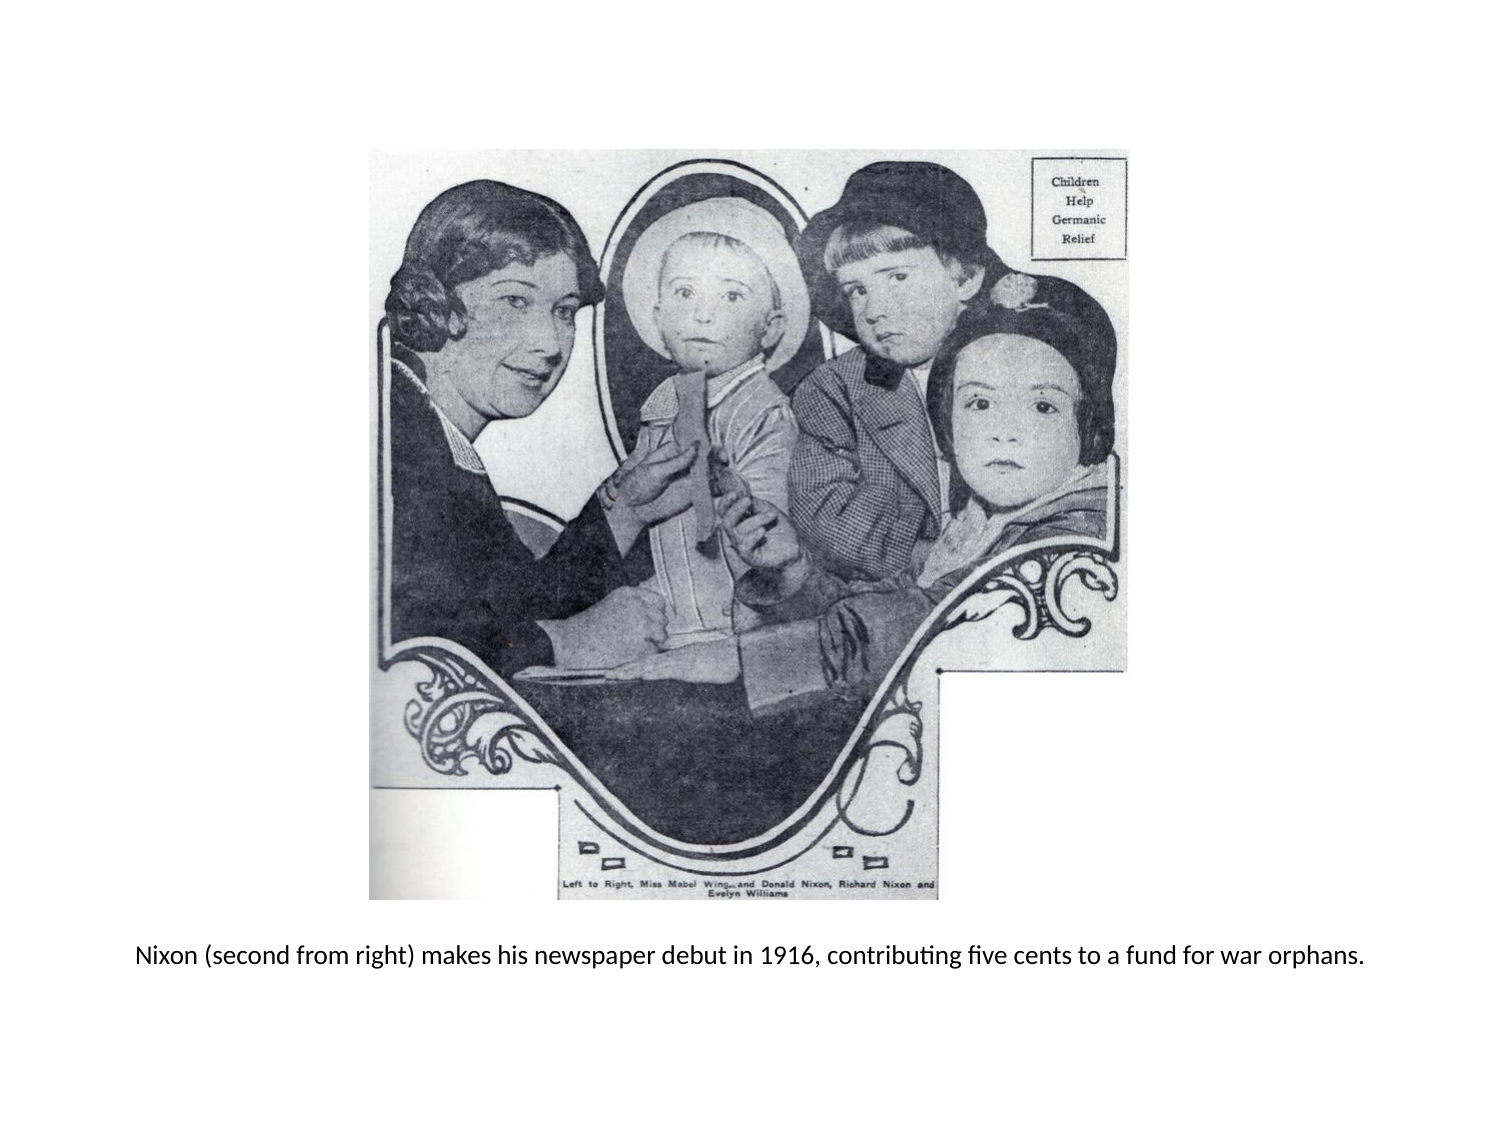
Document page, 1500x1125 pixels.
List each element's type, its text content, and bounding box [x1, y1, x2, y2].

text_box Nixon (second from right) makes his newspaper debut in 1916, contributing five cents to a fund for war orphans. [120, 929, 1380, 978]
picture [369, 149, 1130, 900]
